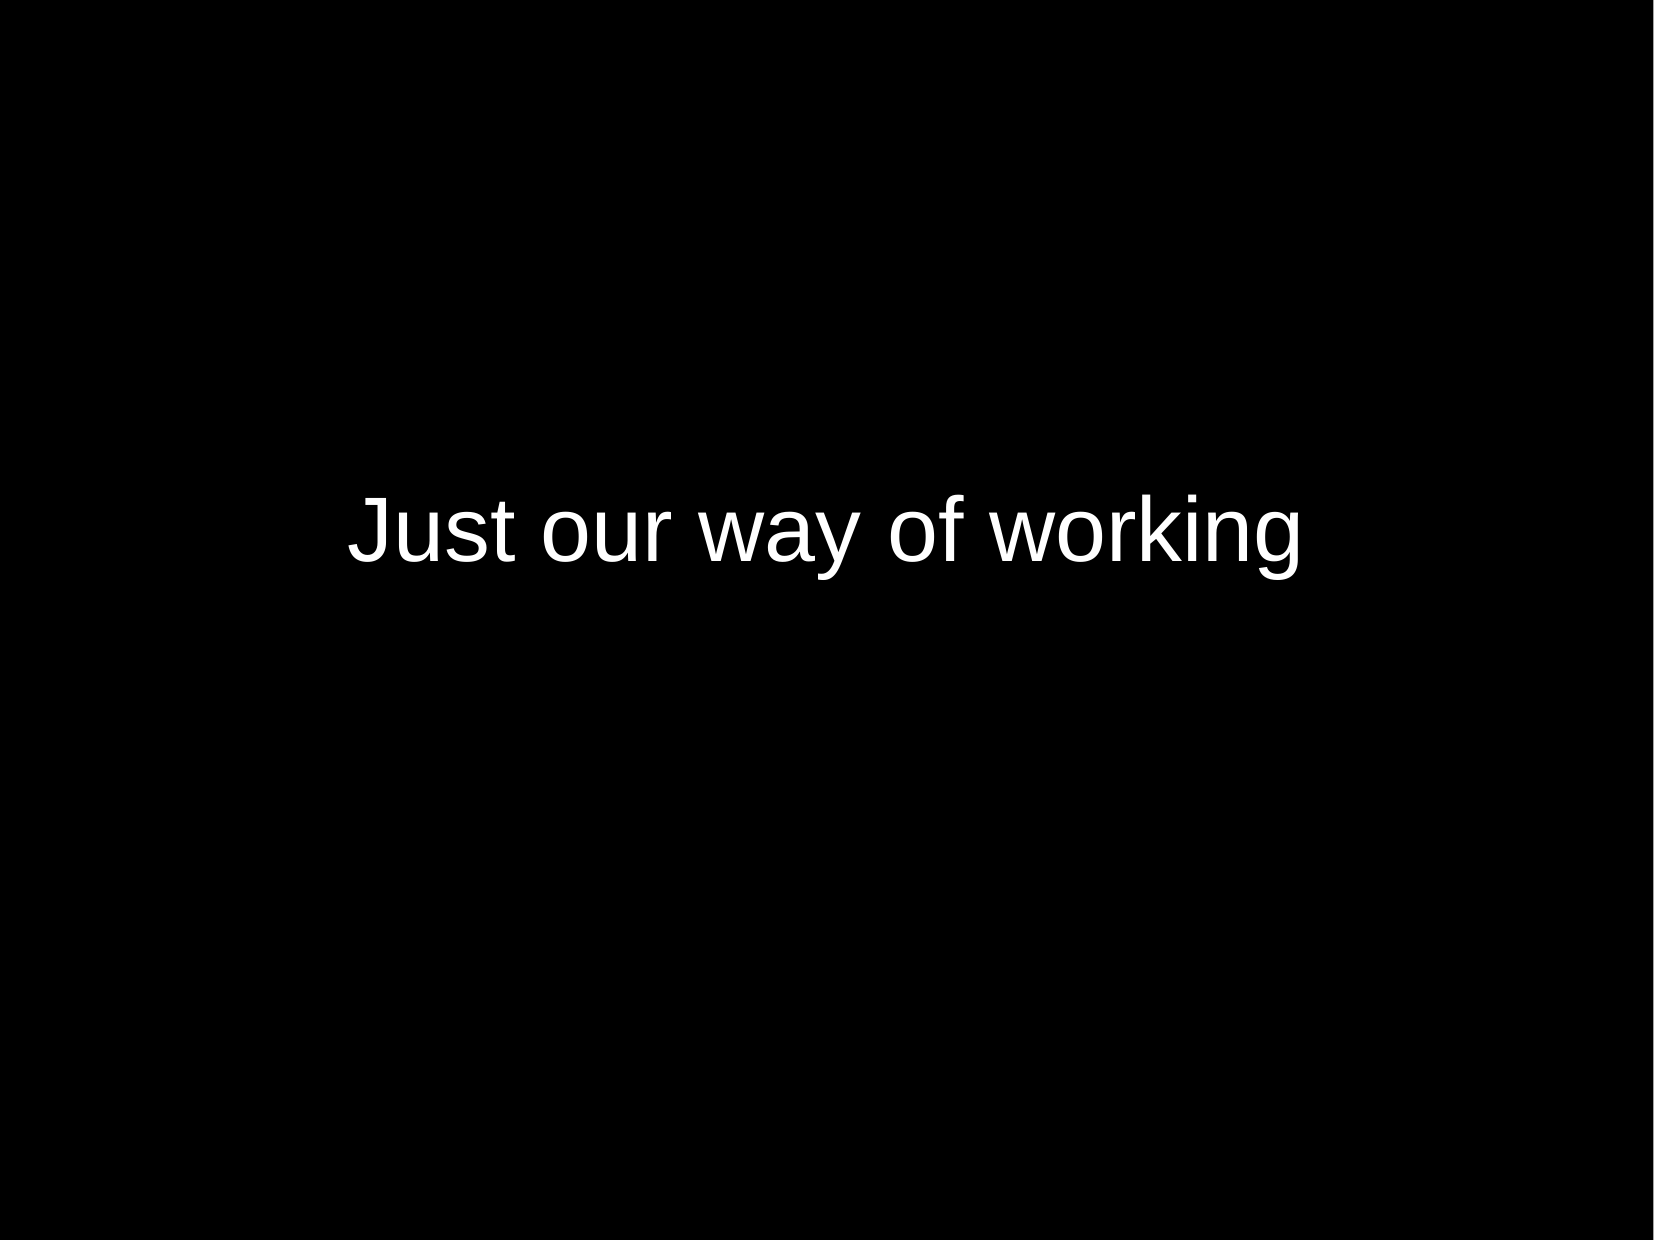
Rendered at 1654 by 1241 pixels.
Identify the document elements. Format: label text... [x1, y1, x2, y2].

subtitle Just our way of working [82, 49, 1571, 1010]
